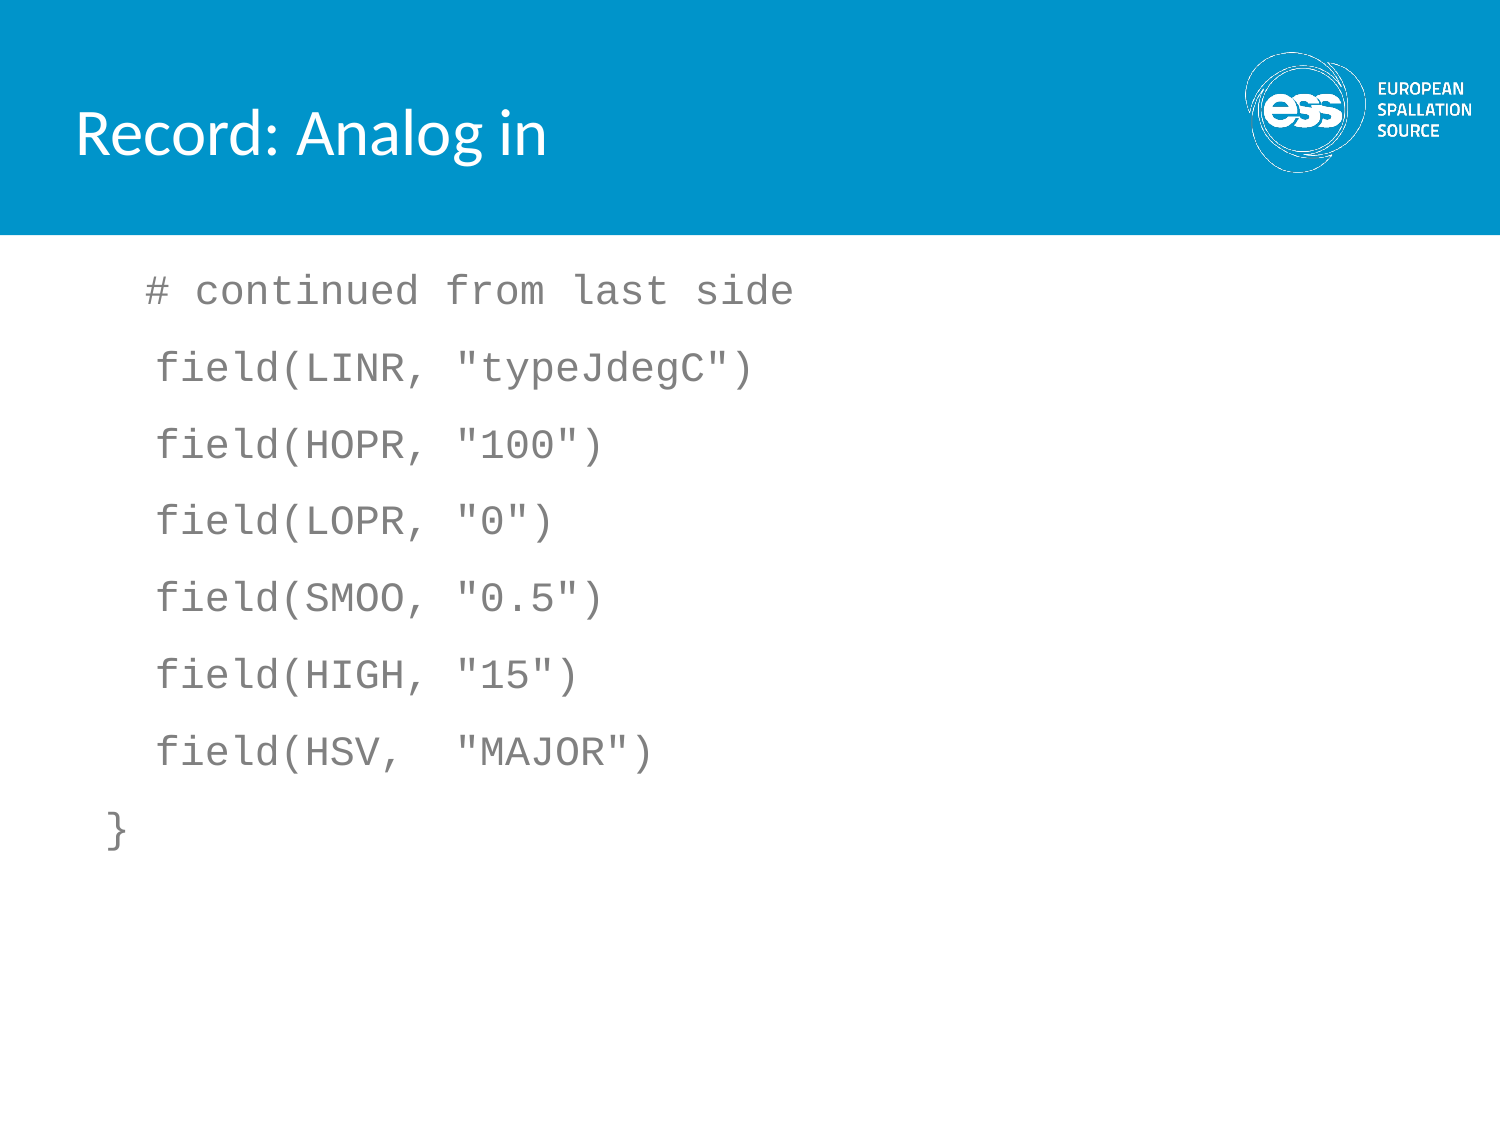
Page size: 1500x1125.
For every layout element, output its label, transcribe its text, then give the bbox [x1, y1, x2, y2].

picture [1264, 94, 1342, 127]
picture [1409, 104, 1415, 115]
picture [1432, 125, 1438, 136]
picture [1398, 109, 1406, 115]
picture [1422, 125, 1428, 134]
picture [1418, 104, 1423, 115]
picture [1443, 86, 1450, 93]
picture [1389, 104, 1393, 115]
picture [1379, 83, 1385, 94]
text_box # continued from last side field(LINR, "typeJdegC") field(HOPR, "100") field(LOPR, "0") field(SMOO, "0.5") field(HIGH, "15") field(HSV, "MAJOR") } [90, 262, 1425, 1012]
title Record: Analog in [75, 45, 1247, 233]
picture [1400, 83, 1407, 94]
picture [1423, 83, 1430, 94]
picture [1454, 83, 1458, 94]
picture [1436, 104, 1444, 115]
